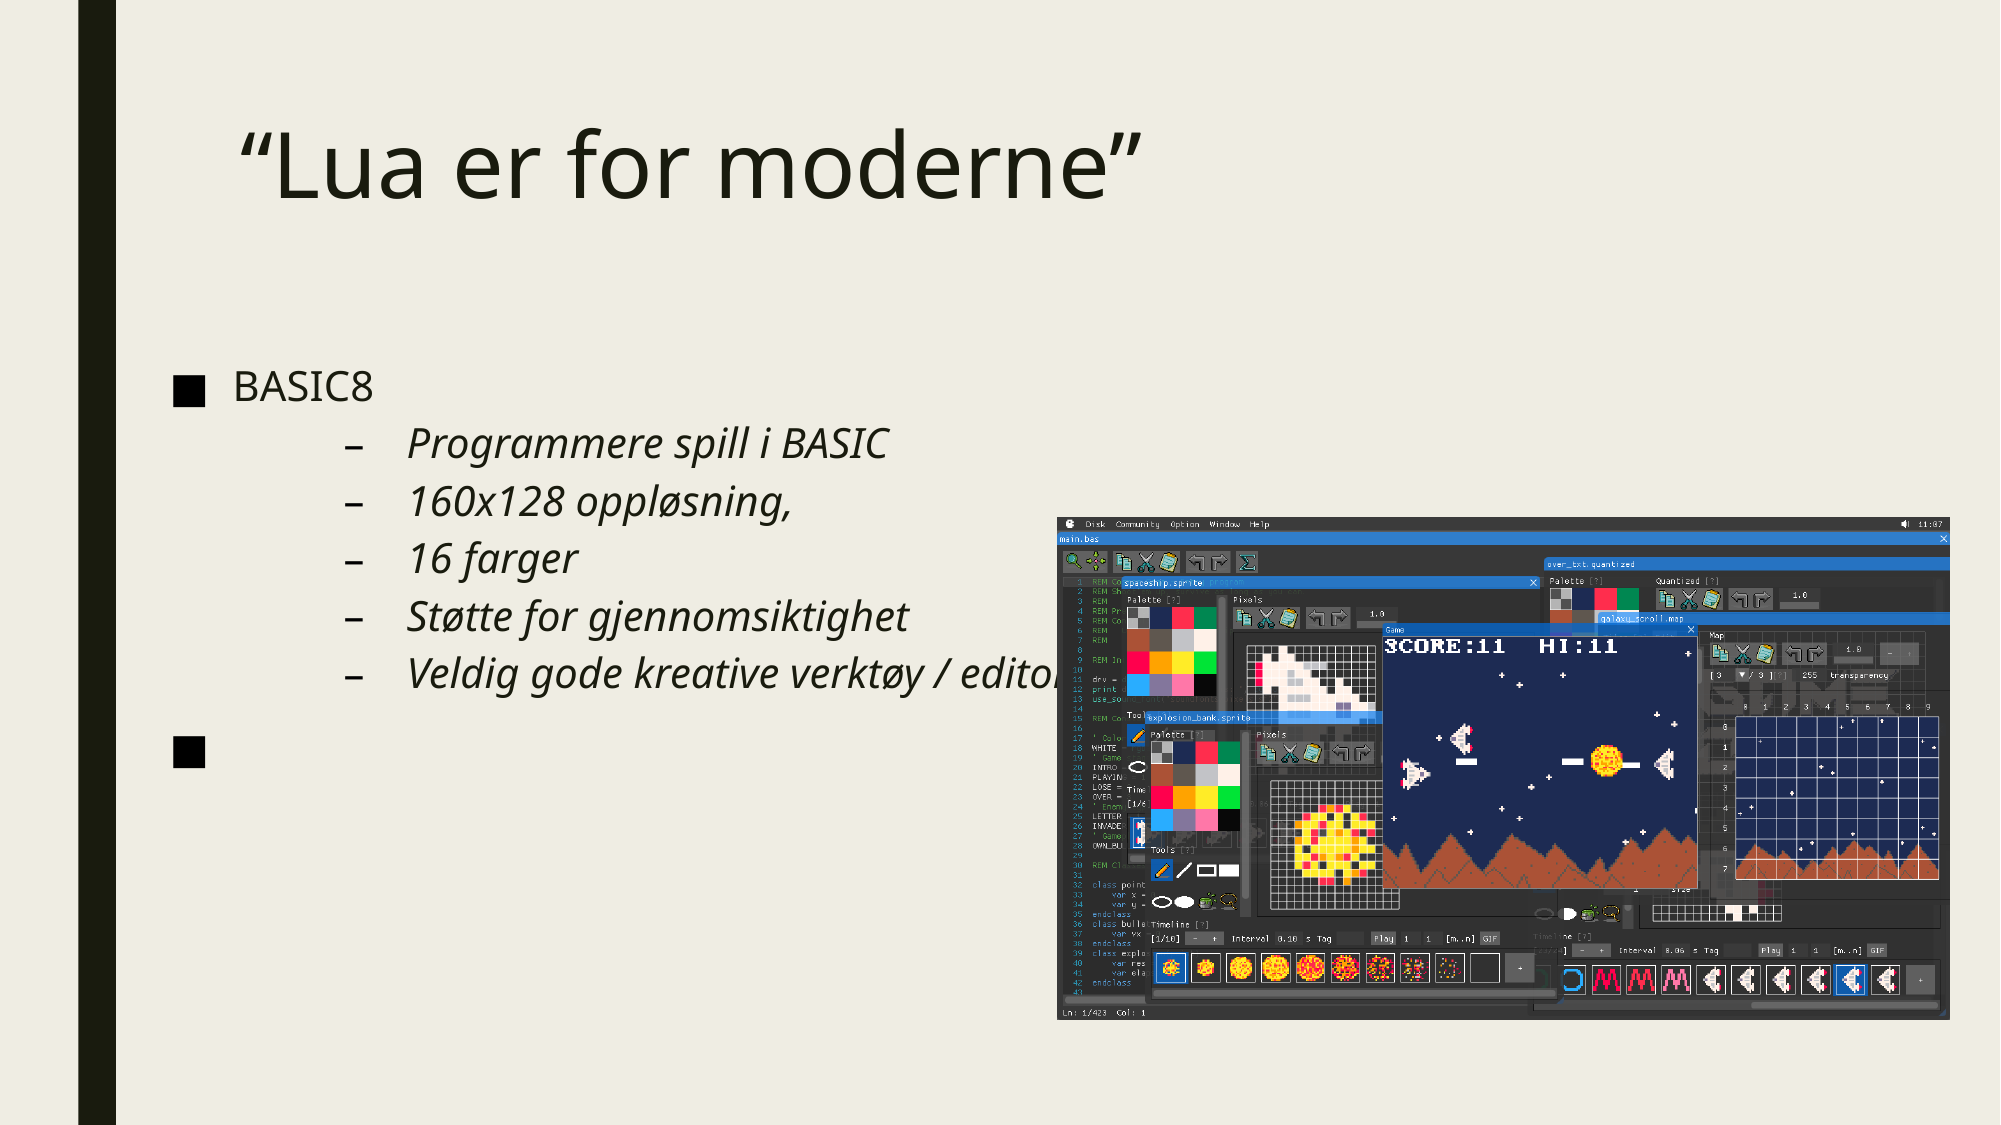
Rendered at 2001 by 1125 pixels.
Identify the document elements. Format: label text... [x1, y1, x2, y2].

picture [1057, 517, 1950, 1020]
title “Lua er for moderne” [225, 112, 1801, 357]
list BASIC8 Programmere spill i BASIC 160x128 oppløsning, 16 farger Støtte for gjennomsiktighet Veldig gode kreative verktøy / editorer [154, 356, 1730, 944]
